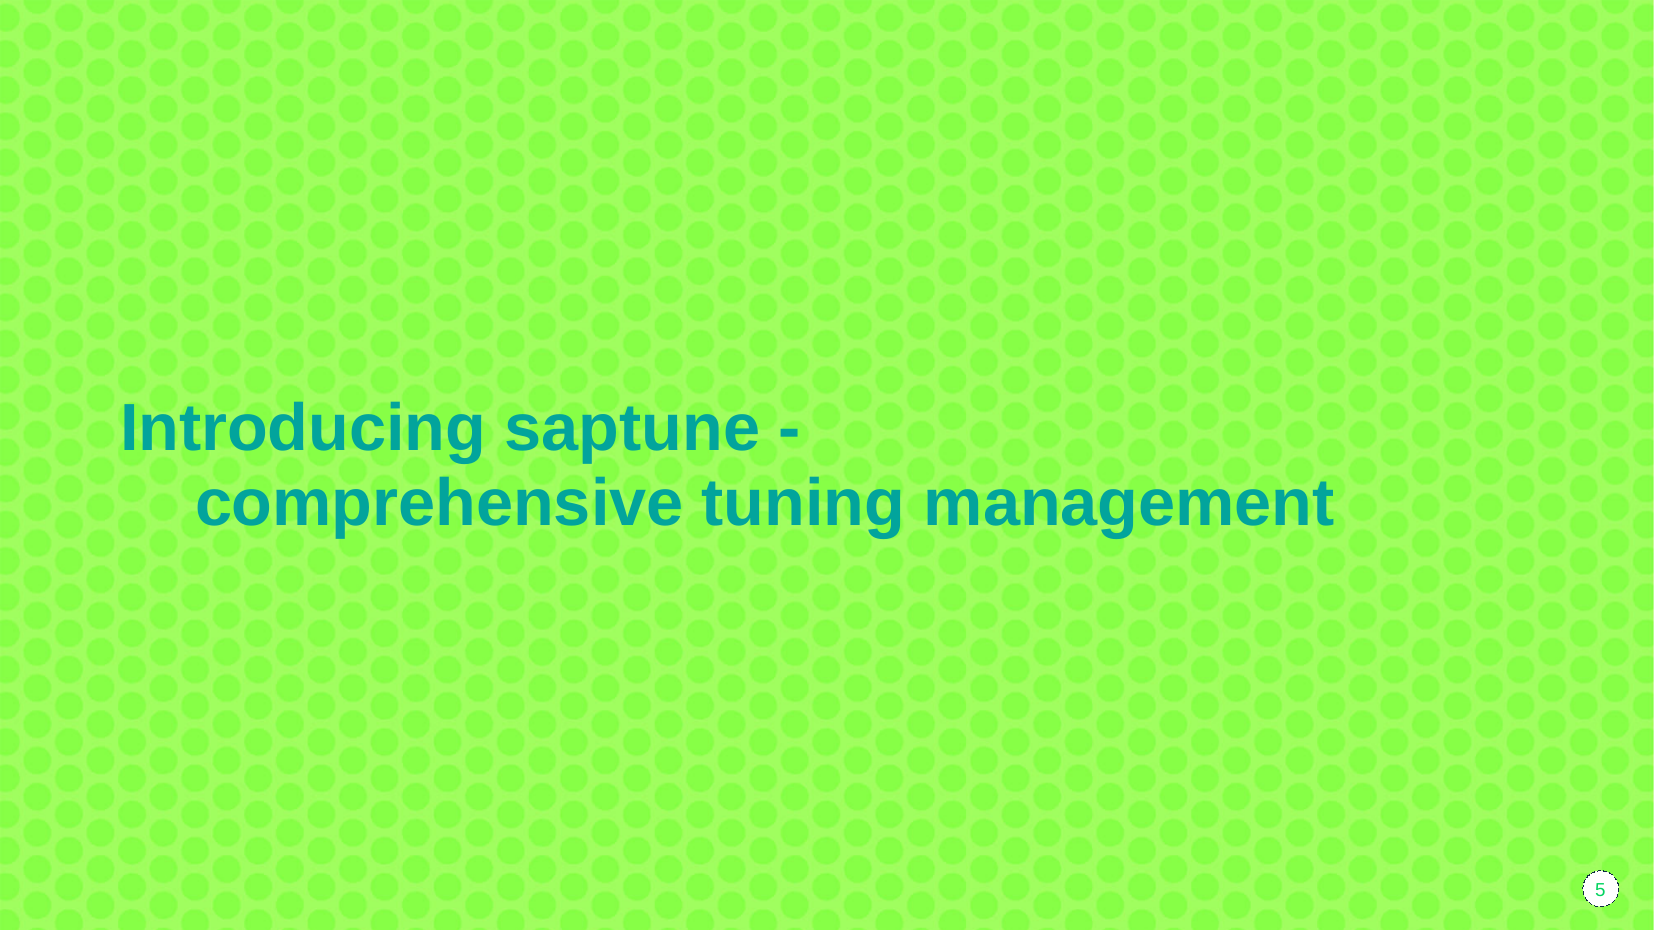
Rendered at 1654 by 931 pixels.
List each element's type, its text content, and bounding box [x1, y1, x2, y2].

title Introducing saptune - comprehensive tuning management [105, 383, 1654, 547]
picture [0, 0, 1654, 930]
